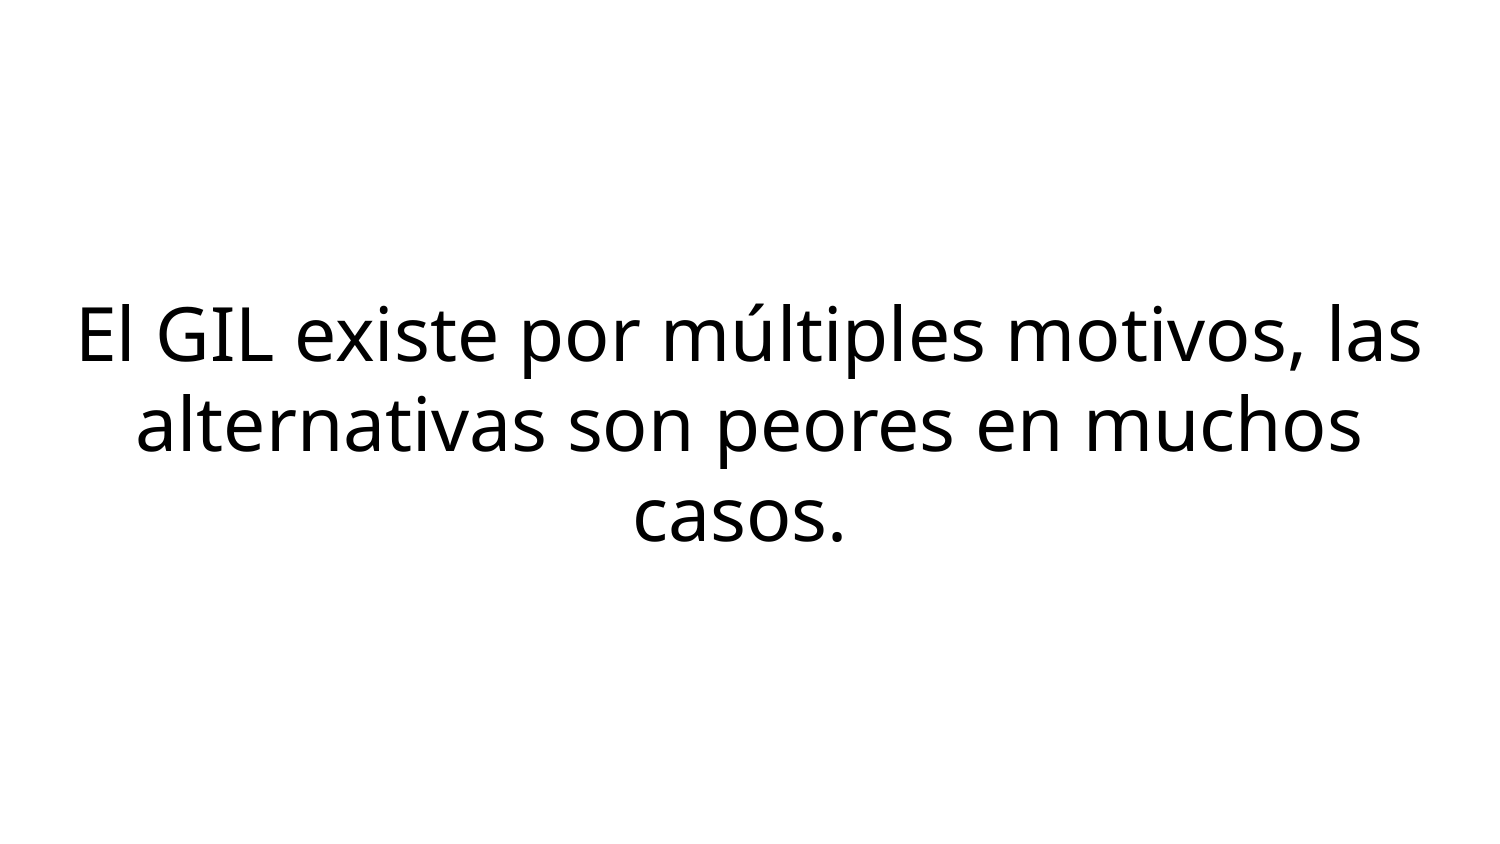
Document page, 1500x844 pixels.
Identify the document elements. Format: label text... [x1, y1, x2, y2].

title El GIL existe por múltiples motivos, las alternativas son peores en muchos casos. [51, 316, 1449, 528]
